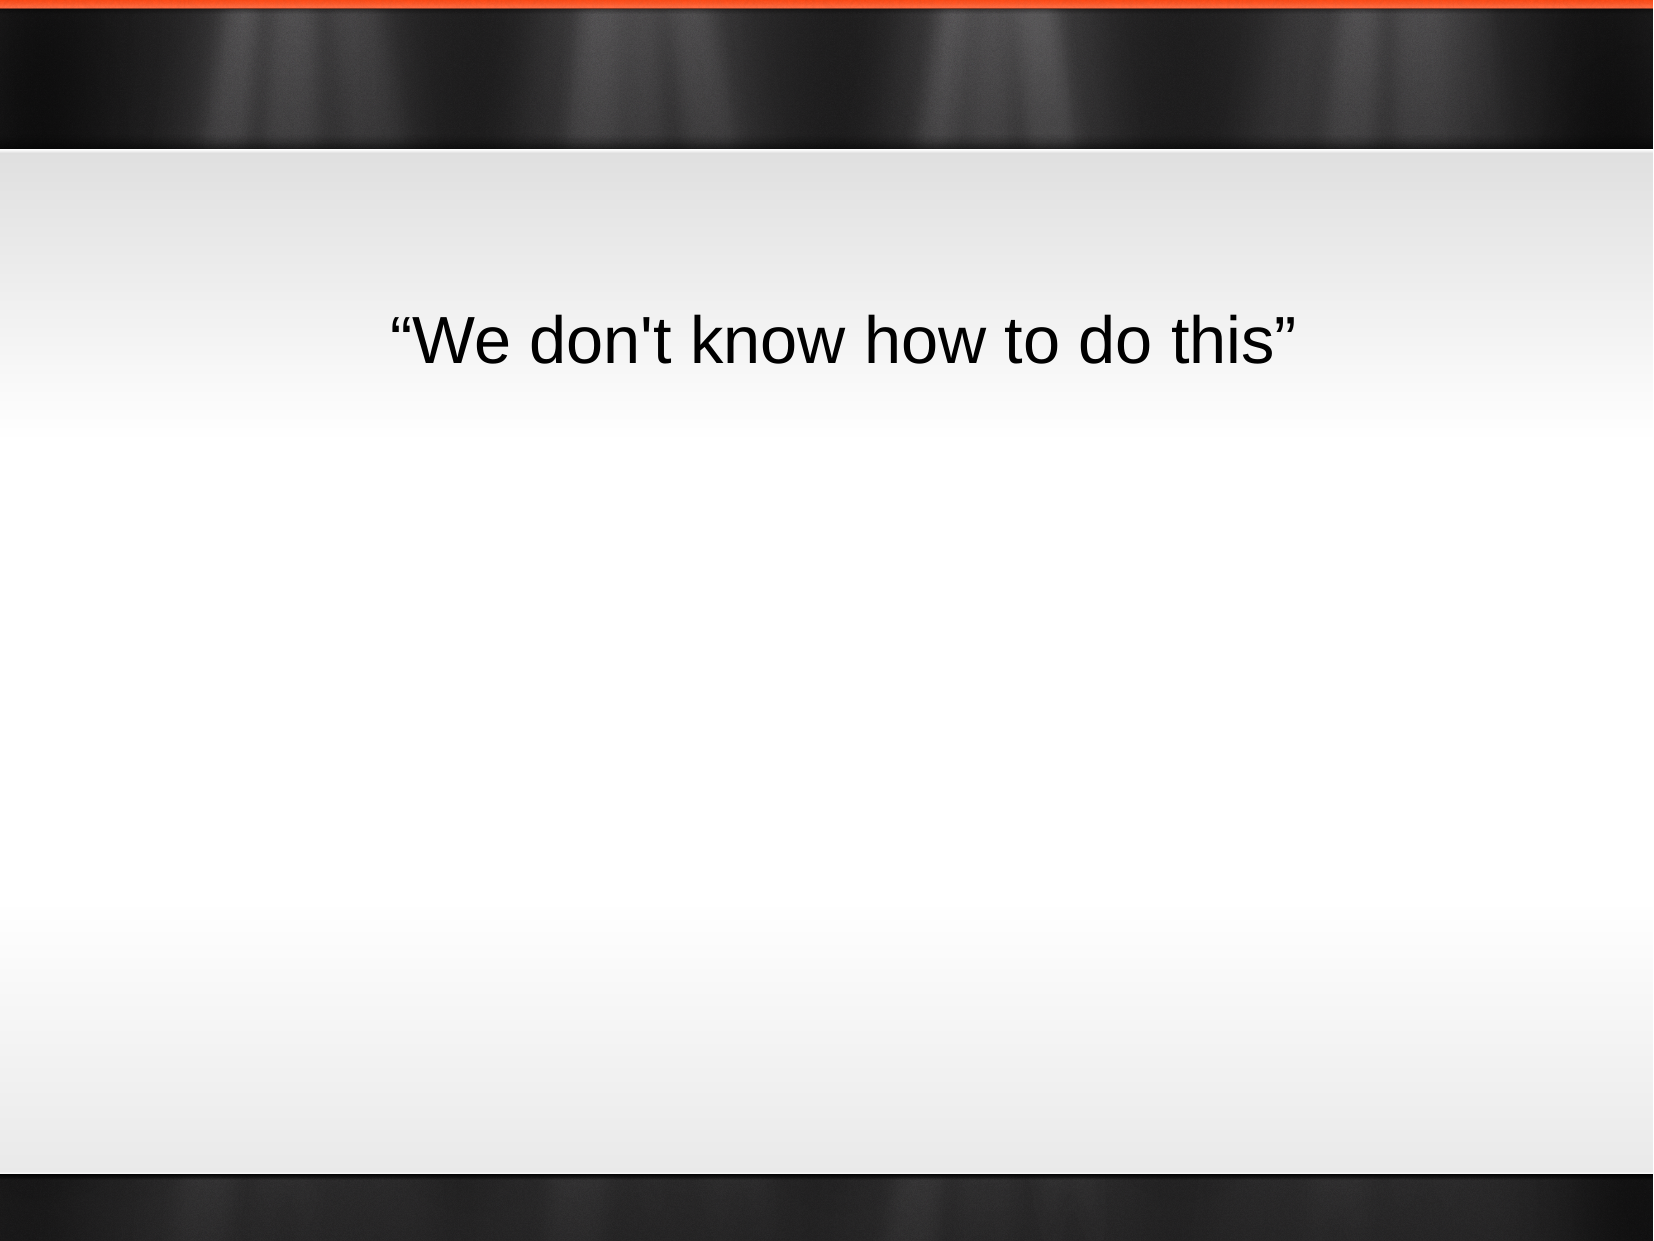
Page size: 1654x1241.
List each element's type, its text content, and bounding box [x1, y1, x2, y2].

picture [0, 0, 1653, 1241]
subtitle “We don't know how to do this” [100, 6, 1588, 1125]
